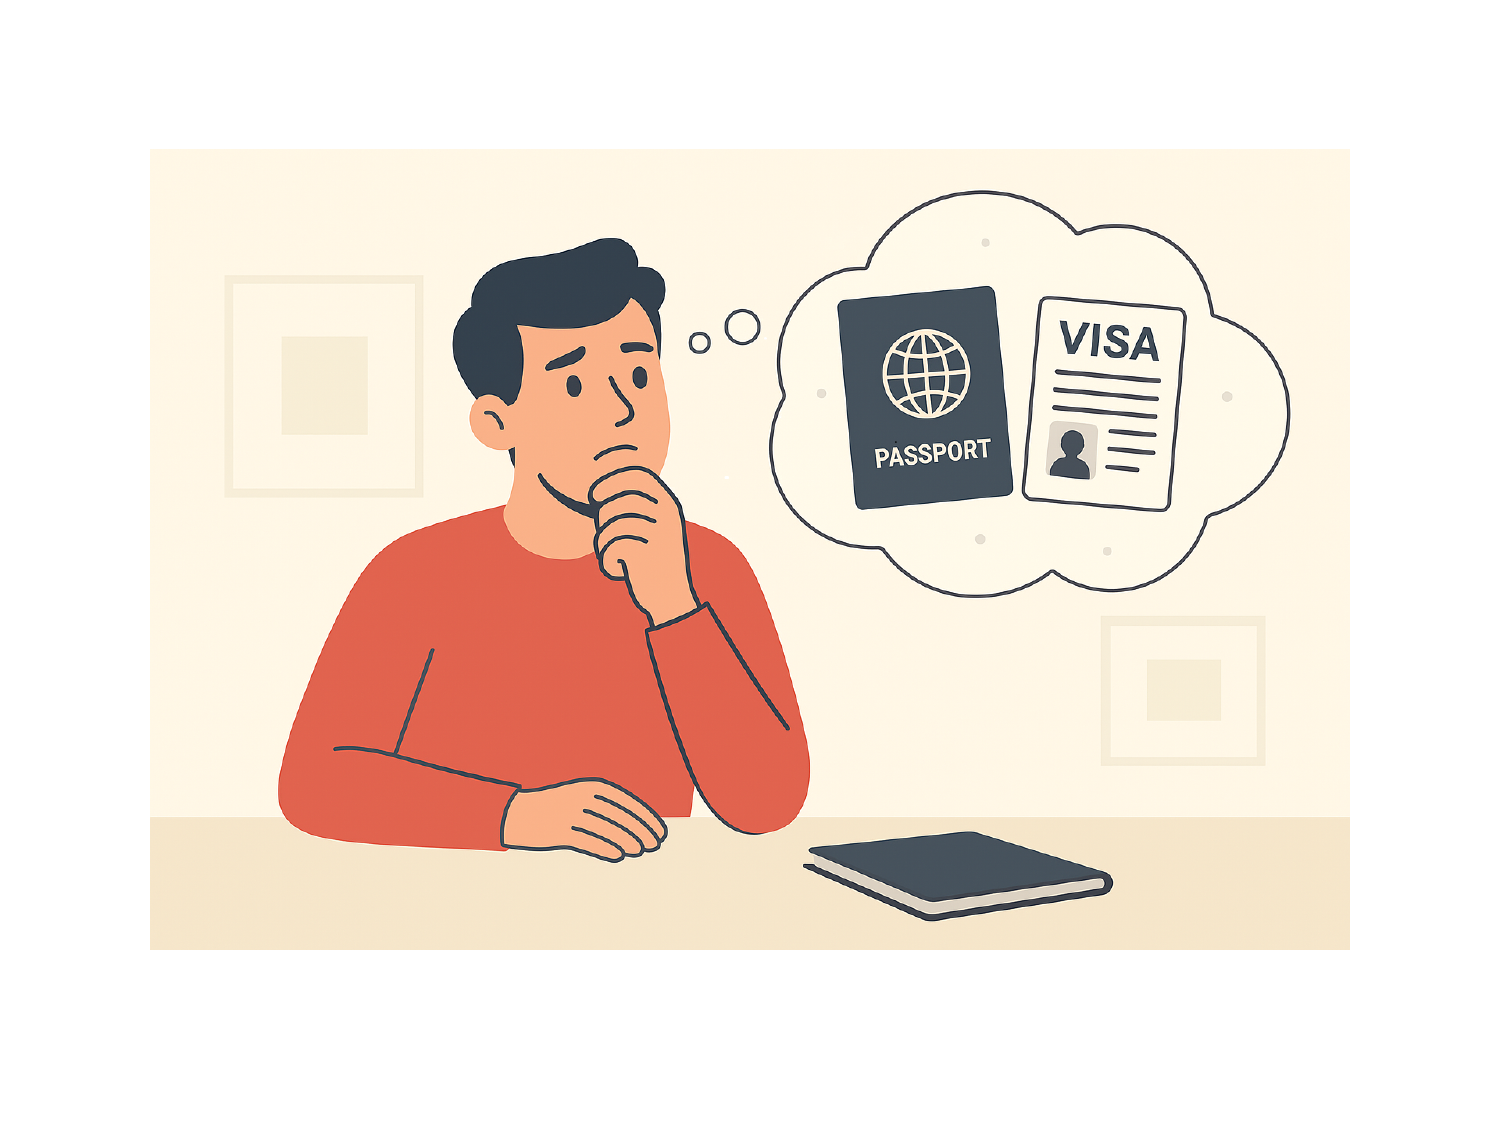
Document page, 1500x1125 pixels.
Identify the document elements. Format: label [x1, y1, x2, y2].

picture [150, 149, 1350, 950]
